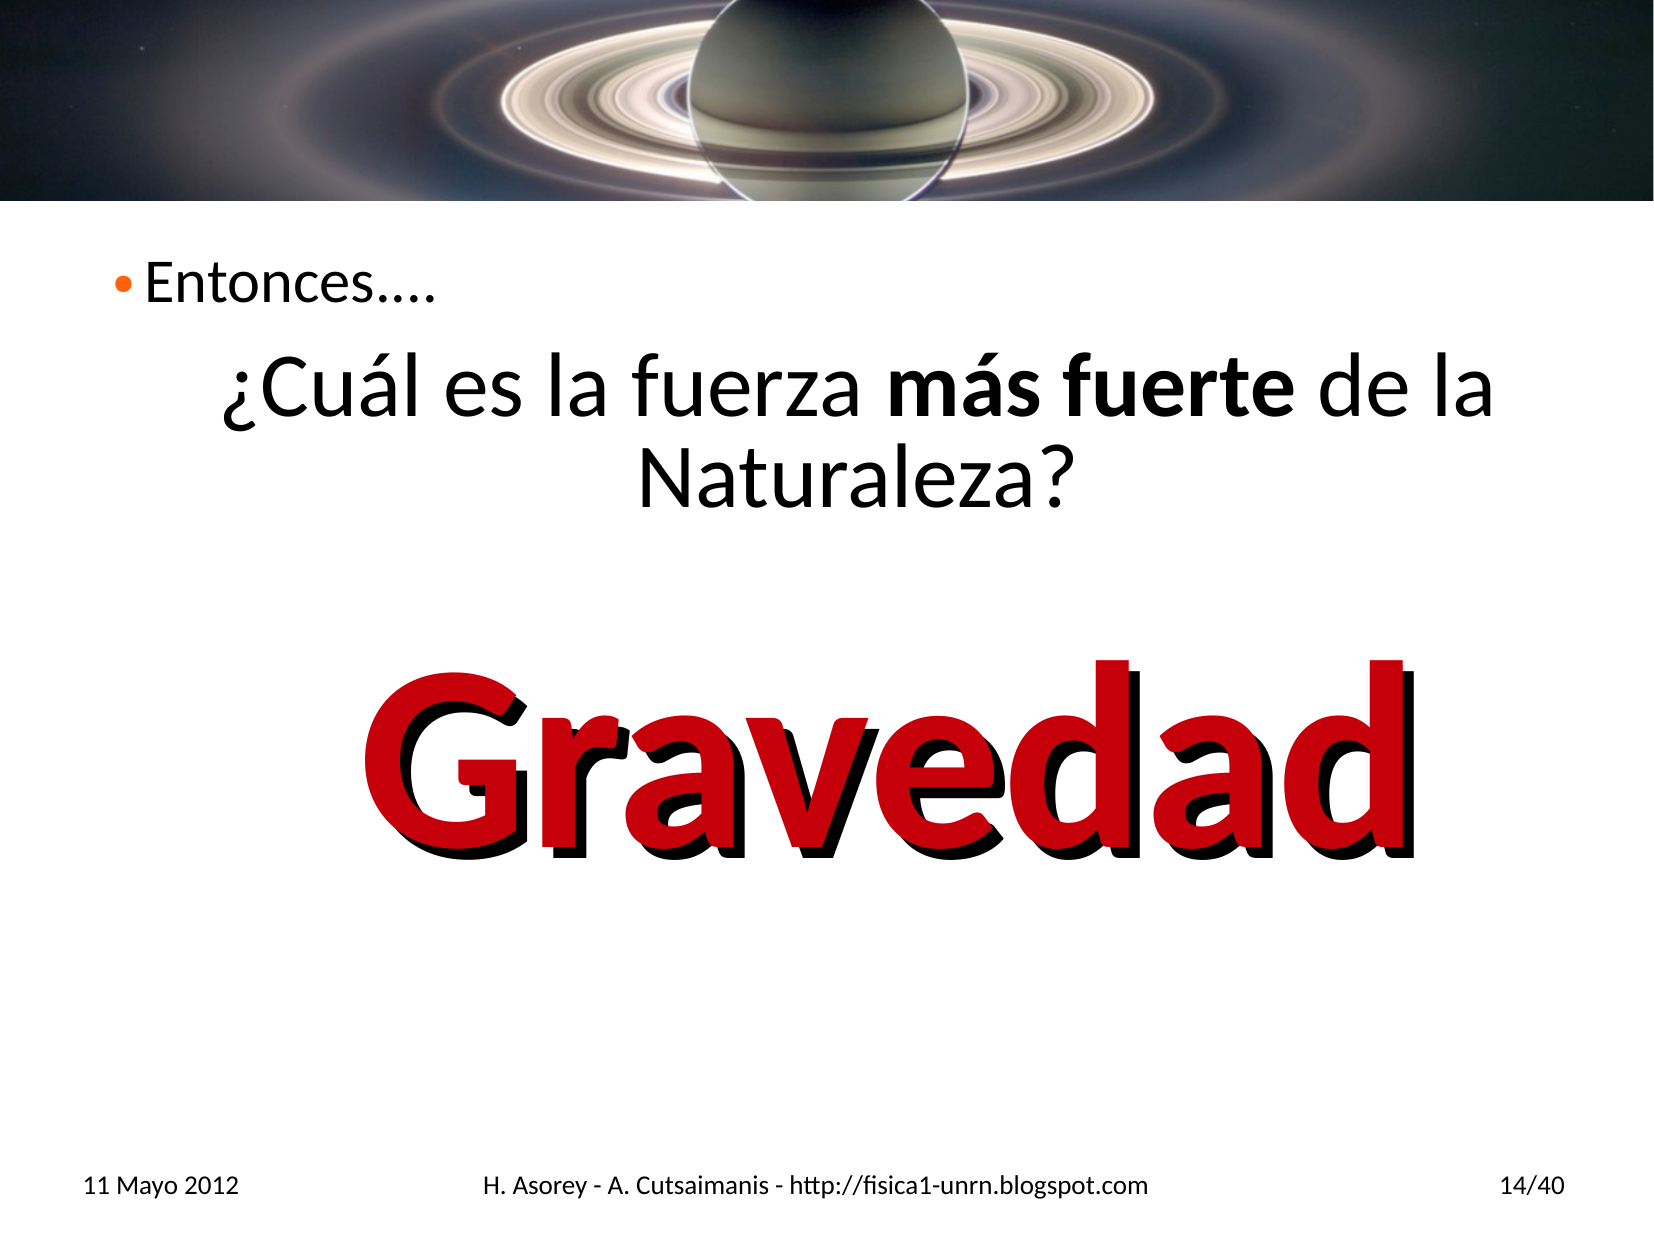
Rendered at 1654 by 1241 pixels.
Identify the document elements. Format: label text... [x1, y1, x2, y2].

picture [0, 0, 1654, 201]
list Entonces.... ¿Cuál es la fuerza más fuerte de la Naturaleza? Gravedad [82, 255, 1571, 1156]
